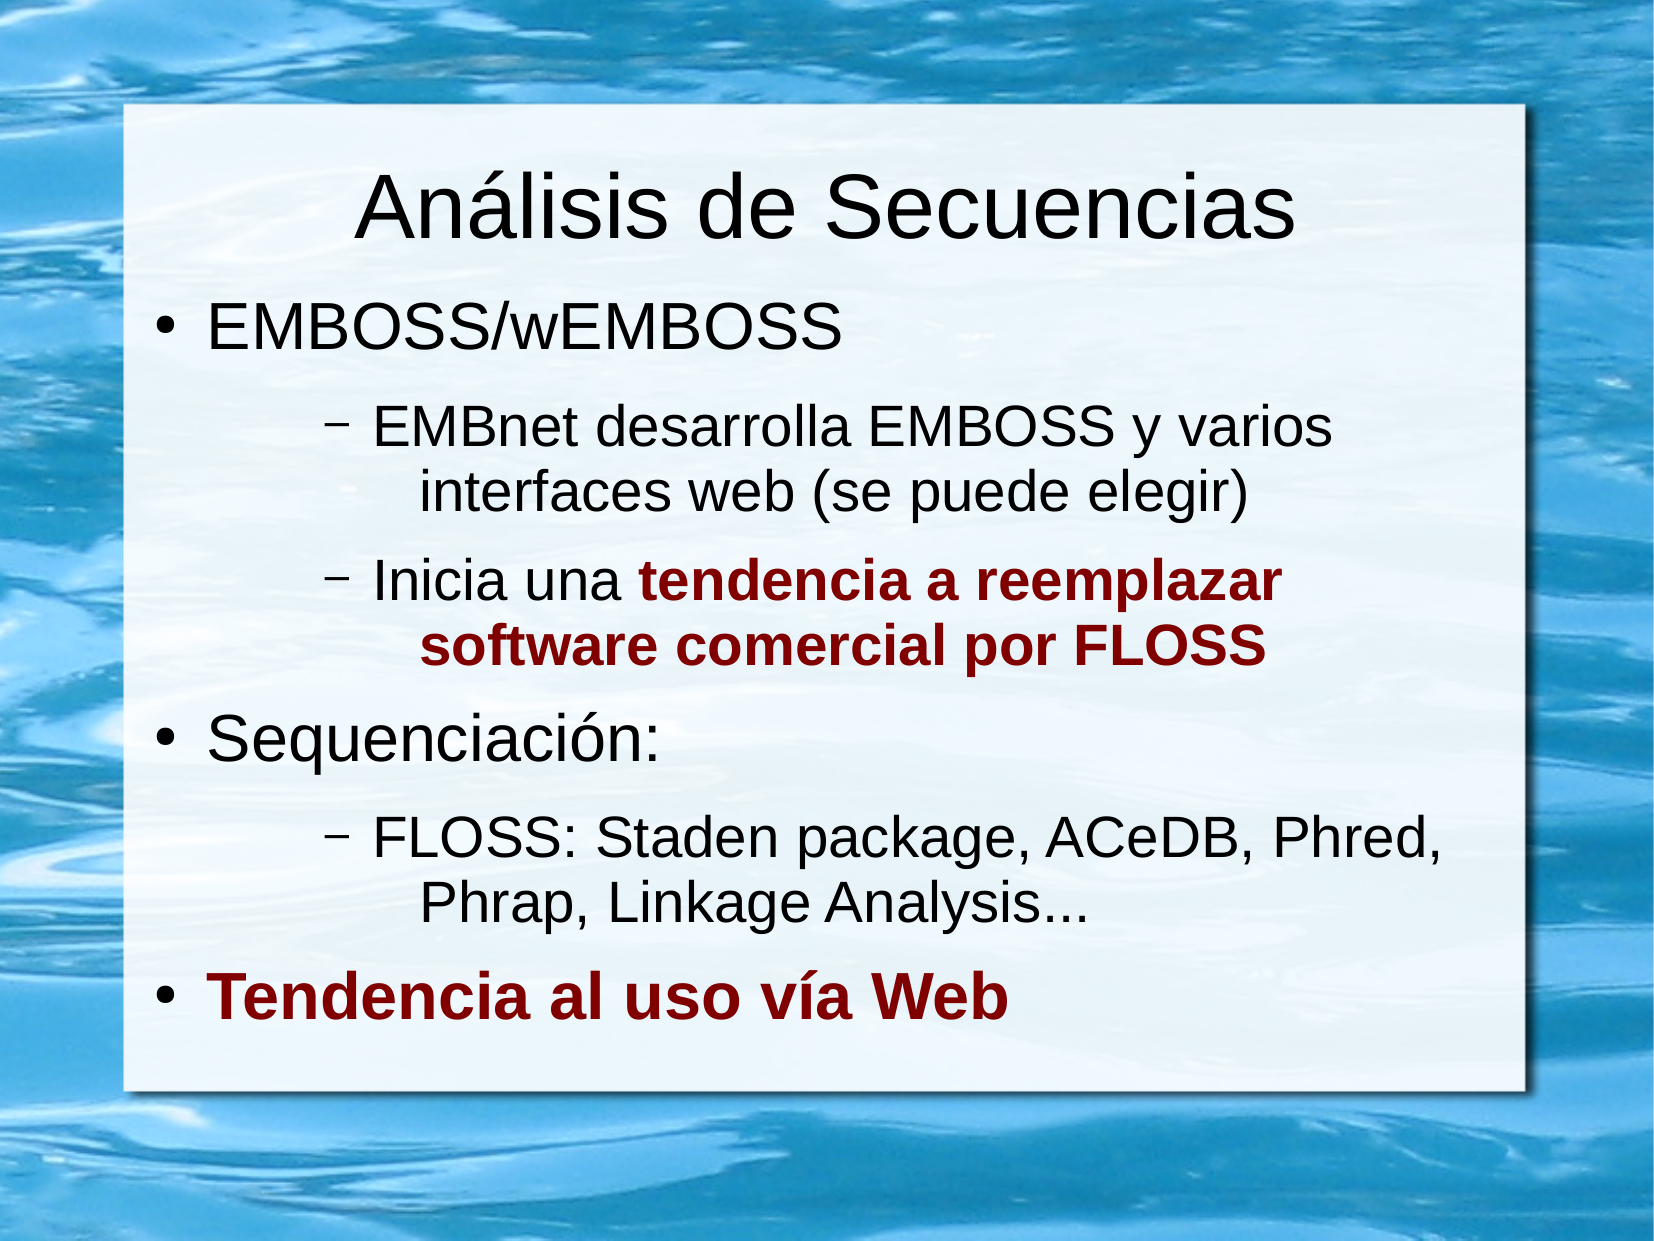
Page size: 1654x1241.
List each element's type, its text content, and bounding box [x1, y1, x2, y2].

title Análisis de Secuencias [147, 125, 1506, 288]
list EMBOSS/wEMBOSS EMBnet desarrolla EMBOSS y varios interfaces web (se puede elegir) Inicia una tendencia a reemplazar software comercial por FLOSS Sequenciación: FLOSS: Staden package, ACeDB, Phred, Phrap, Linkage Analysis... Tendencia al uso vía Web [135, 289, 1495, 1094]
picture [0, 0, 1654, 1241]
